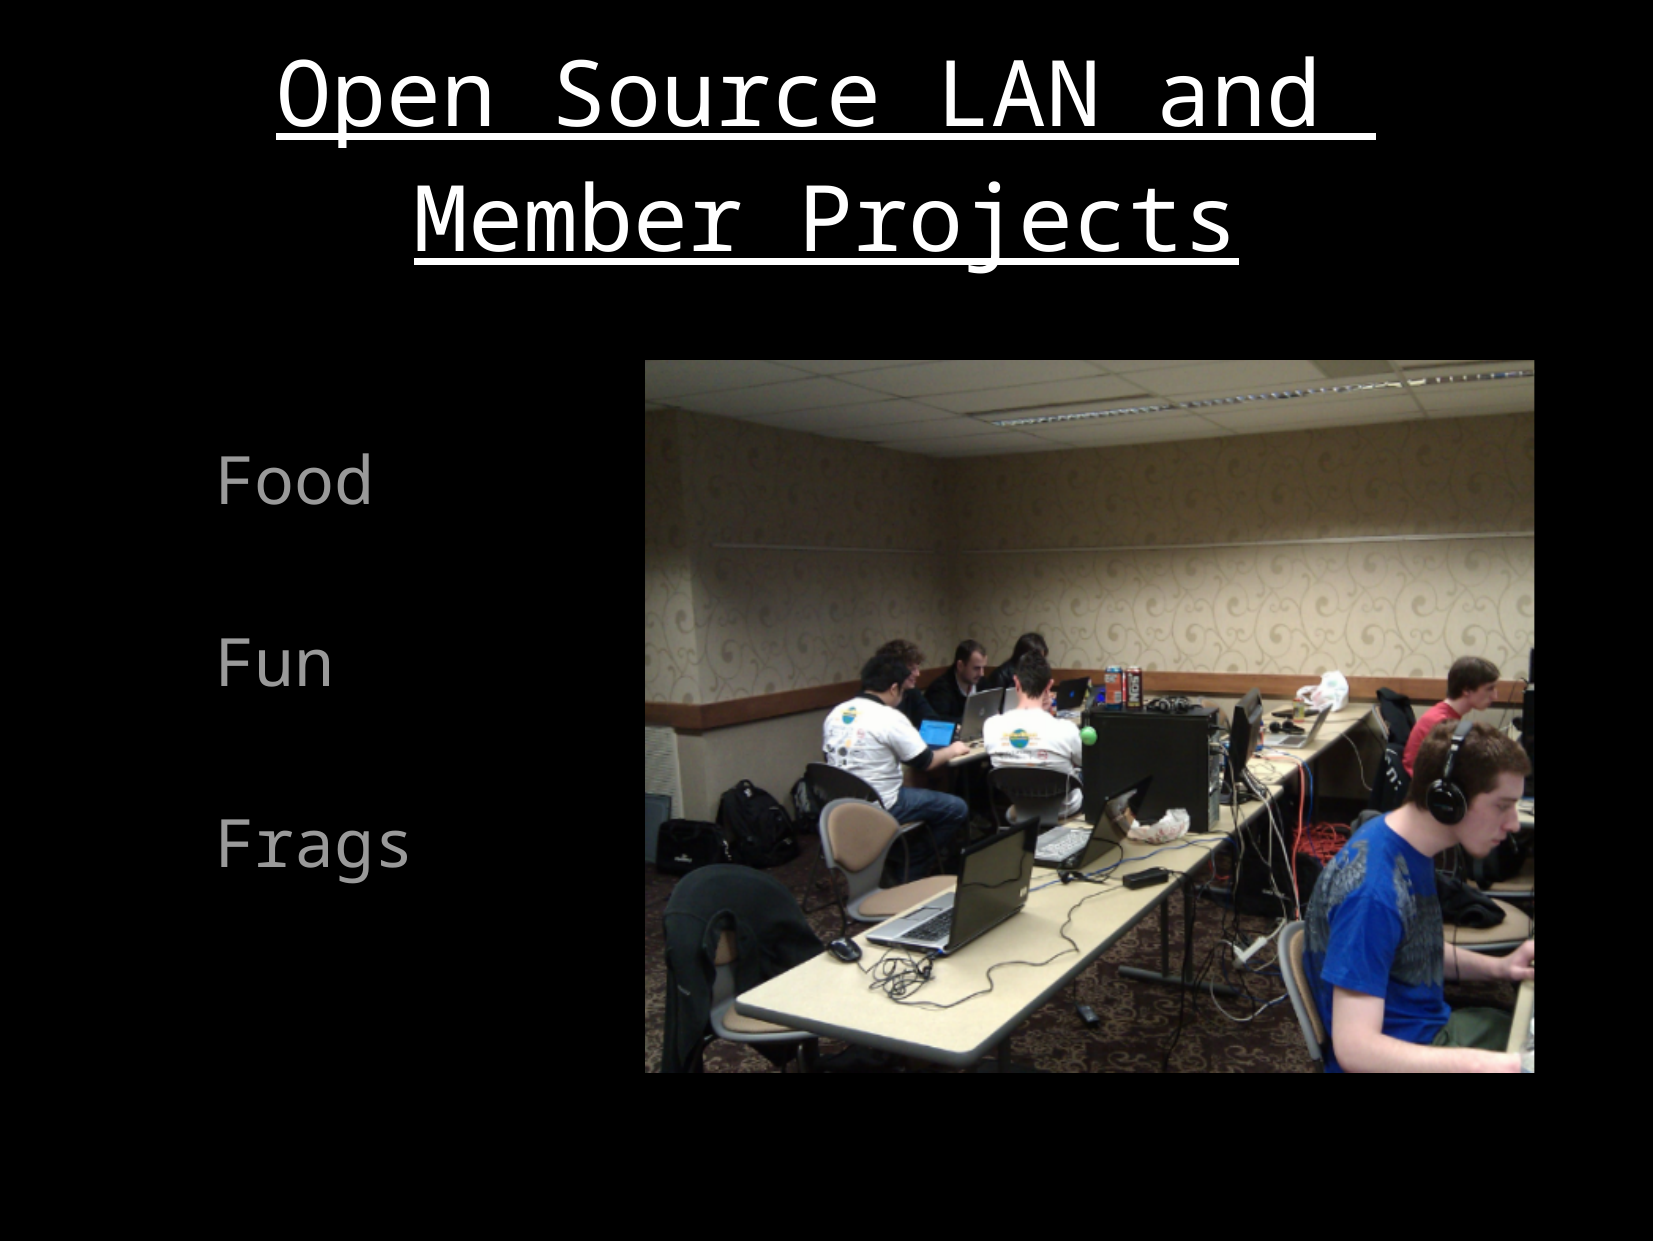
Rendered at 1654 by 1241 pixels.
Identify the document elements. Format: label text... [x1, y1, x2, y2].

picture [645, 360, 1535, 1073]
text_box Food Fun Frags [135, 360, 500, 871]
title Open Source LAN and Member Projects [82, 49, 1571, 257]
